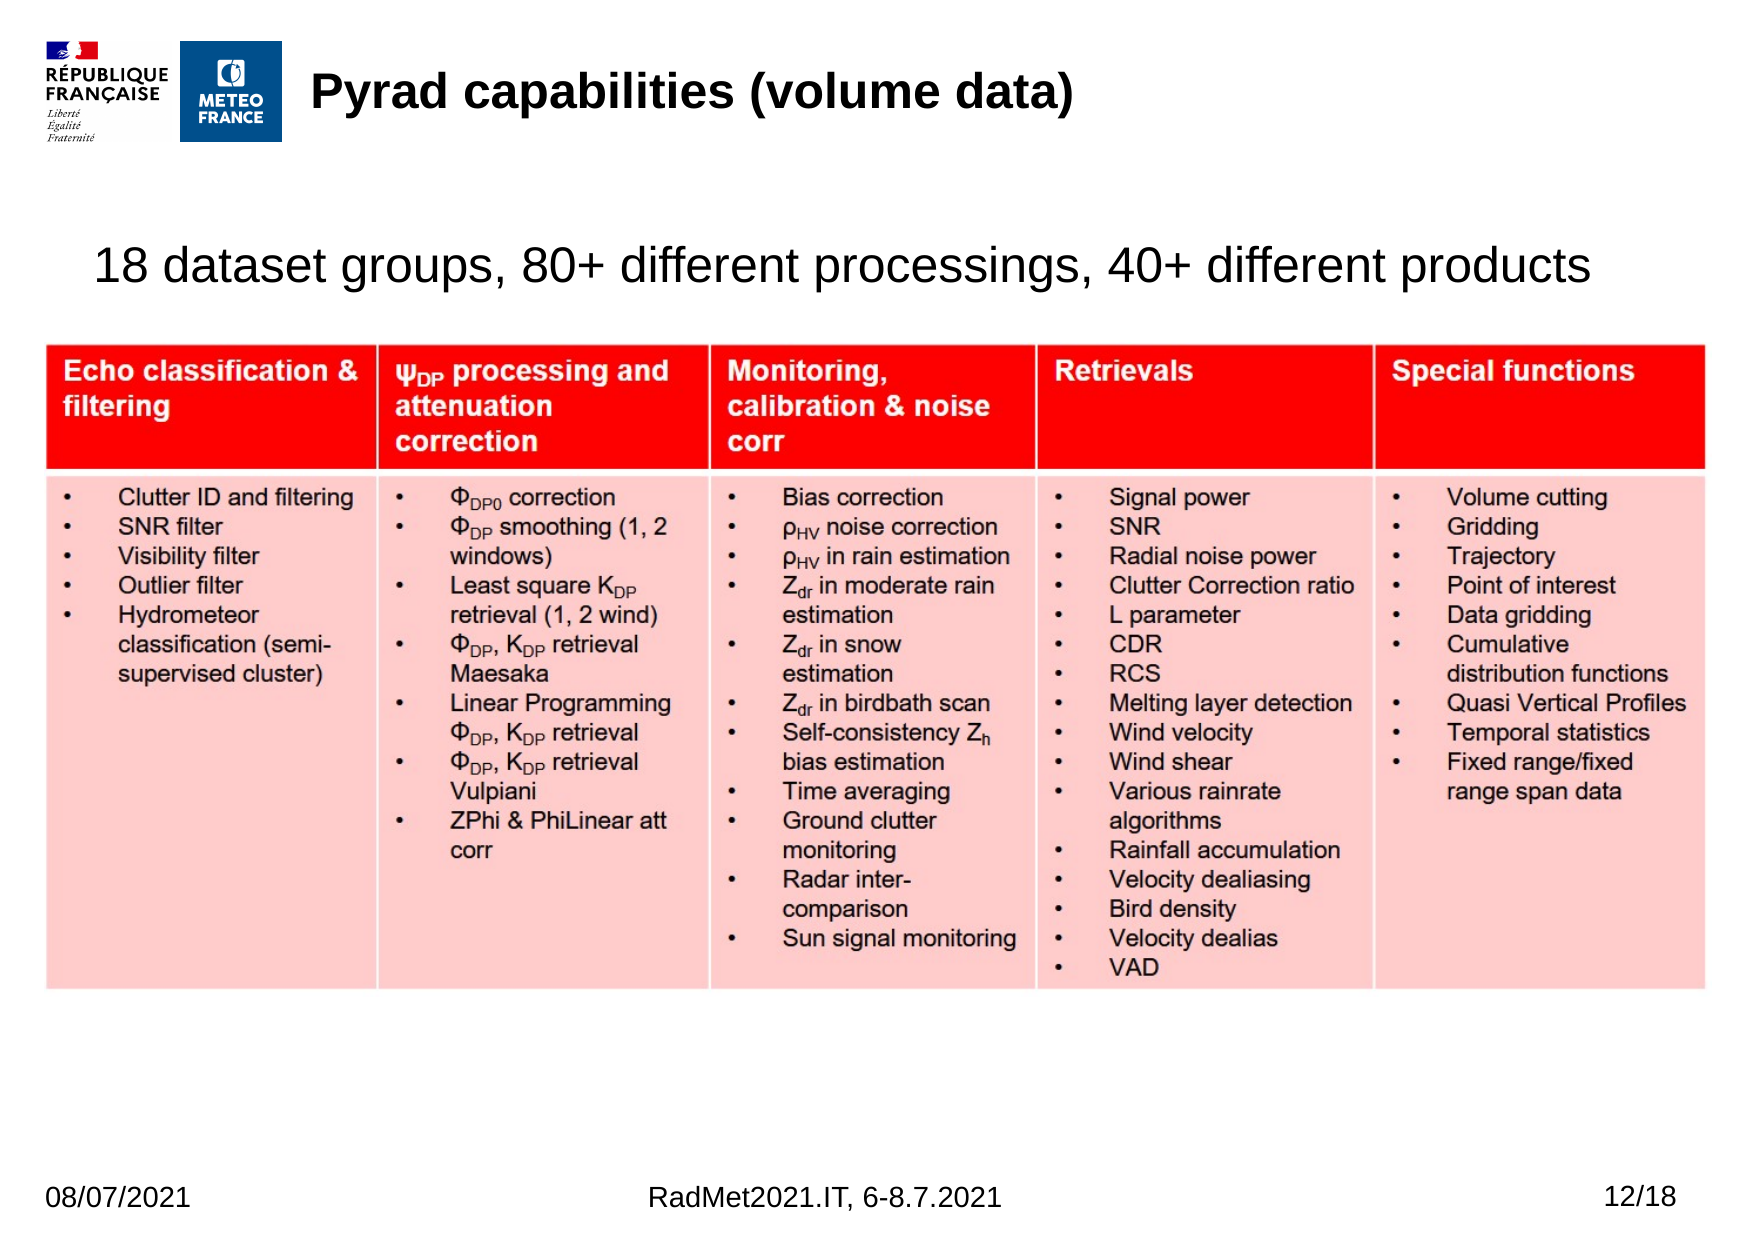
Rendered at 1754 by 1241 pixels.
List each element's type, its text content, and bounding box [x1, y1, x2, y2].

text_box 18 dataset groups, 80+ different processings, 40+ different products [78, 224, 1622, 300]
picture [180, 41, 282, 142]
picture [46, 41, 172, 142]
title Pyrad capabilities (volume data) [310, 40, 1697, 142]
picture [44, 300, 1712, 1118]
